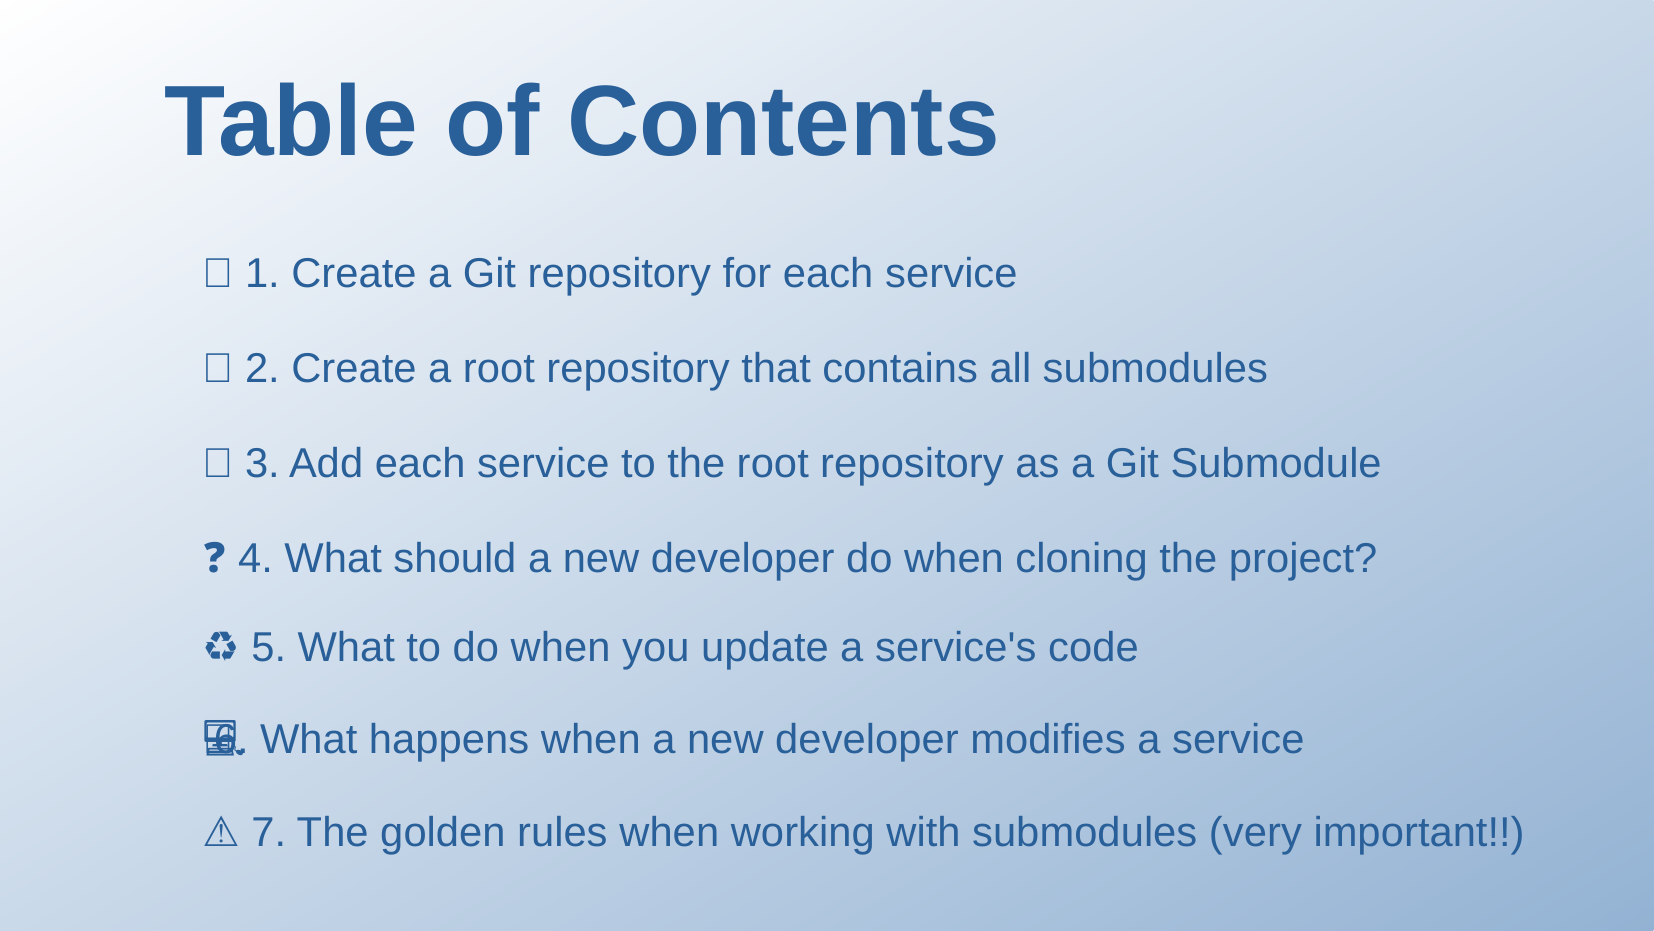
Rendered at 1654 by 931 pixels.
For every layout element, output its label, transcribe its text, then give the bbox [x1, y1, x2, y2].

text_box 📁 1. Create a Git repository for each service [187, 242, 1351, 304]
text_box Table of Contents [149, 57, 1463, 192]
text_box 👨‍💻 6. What happens when a new developer modifies a service [187, 708, 1426, 788]
text_box 📂 2. Create a root repository that contains all submodules [187, 337, 1350, 409]
text_box ❓ 4. What should a new developer do when cloning the project? [187, 527, 1426, 601]
text_box 🔗 3. Add each service to the root repository as a Git Submodule [187, 432, 1426, 494]
text_box ♻️ 5. What to do when you update a service's code [187, 615, 1501, 678]
text_box ⚠️ 7. The golden rules when working with submodules (very important!!) [187, 801, 1613, 863]
